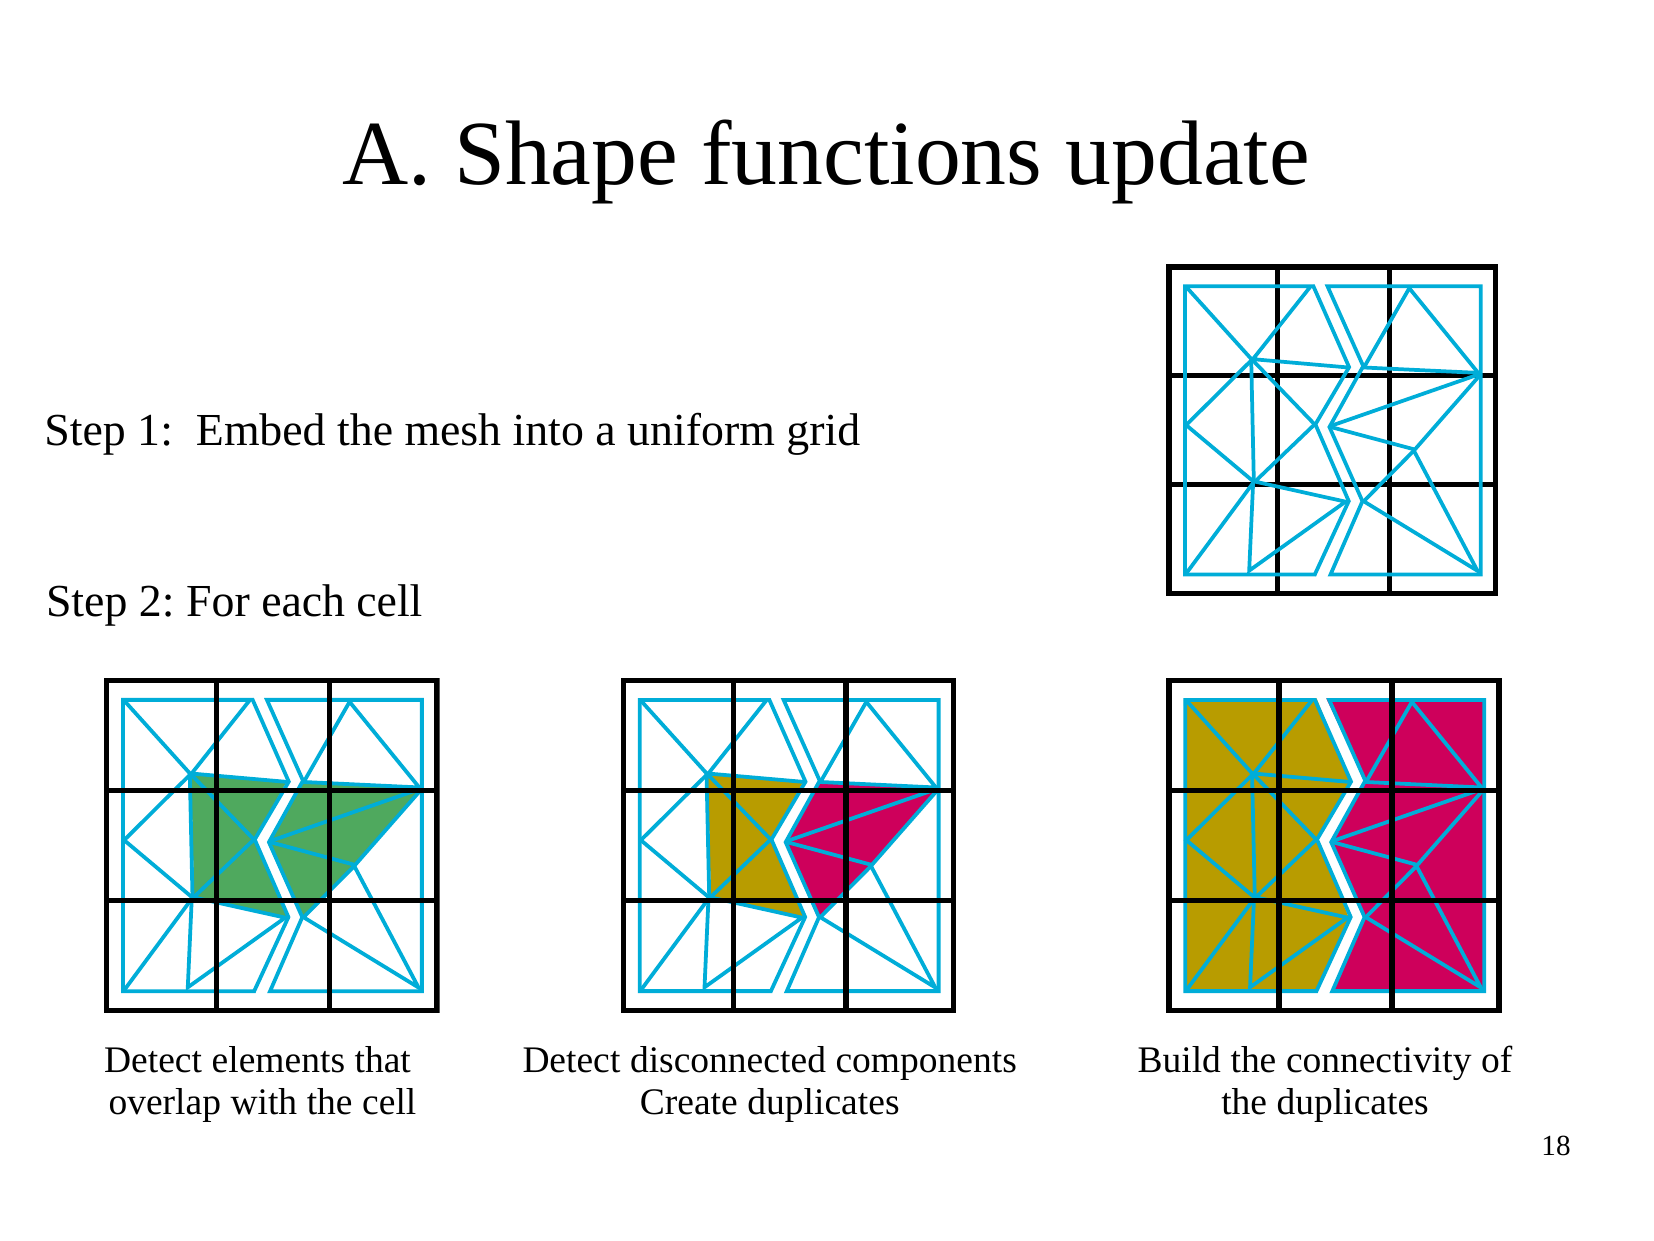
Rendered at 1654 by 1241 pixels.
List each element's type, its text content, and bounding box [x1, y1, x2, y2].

text_box Step 1: Embed the mesh into a uniform grid [29, 397, 876, 464]
picture [103, 677, 440, 1014]
text_box Detect disconnected components Create duplicates [507, 1031, 1069, 1131]
title A. Shape functions update [82, 49, 1572, 257]
text_box Build the connectivity of the duplicates [1122, 1031, 1546, 1131]
text_box Detect elements that overlap with the cell [89, 1031, 454, 1131]
picture [1166, 677, 1502, 1014]
picture [1166, 264, 1499, 597]
text_box Step 2: For each cell [31, 568, 586, 635]
picture [620, 677, 957, 1014]
